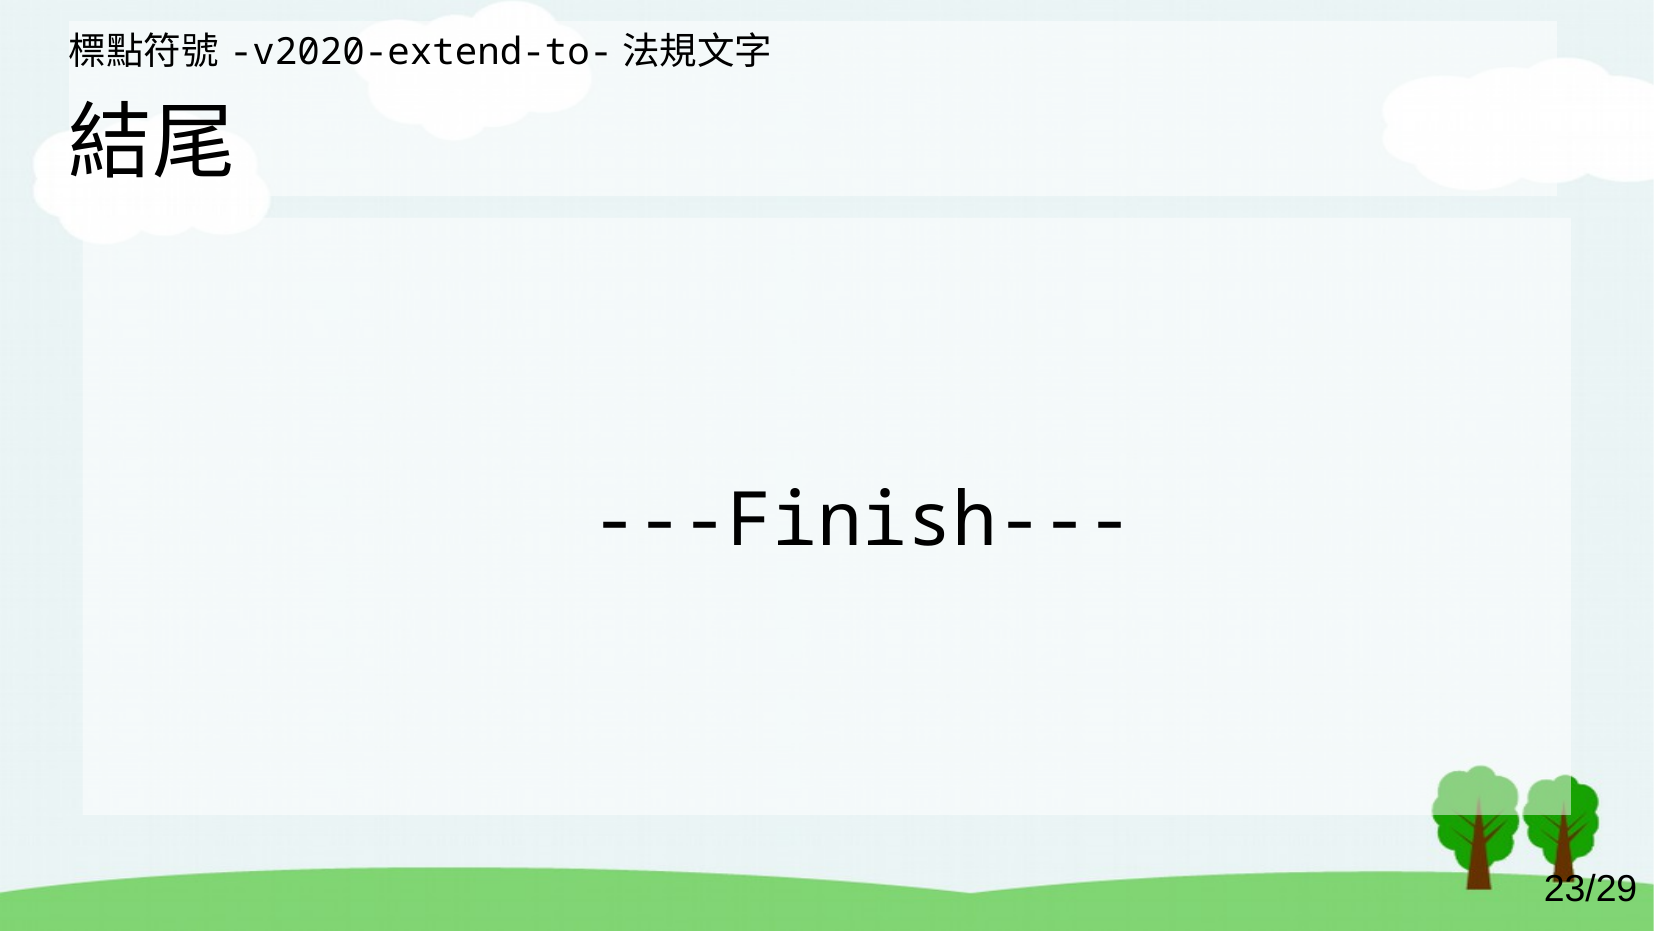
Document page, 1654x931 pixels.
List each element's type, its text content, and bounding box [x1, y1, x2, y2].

title 標點符號-v2020-extend-to-法規文字 結尾 [68, 30, 1558, 187]
list ---Finish--- [82, 217, 1571, 815]
picture [0, 0, 1654, 931]
text_box <編號>/29 [1192, 860, 1653, 931]
